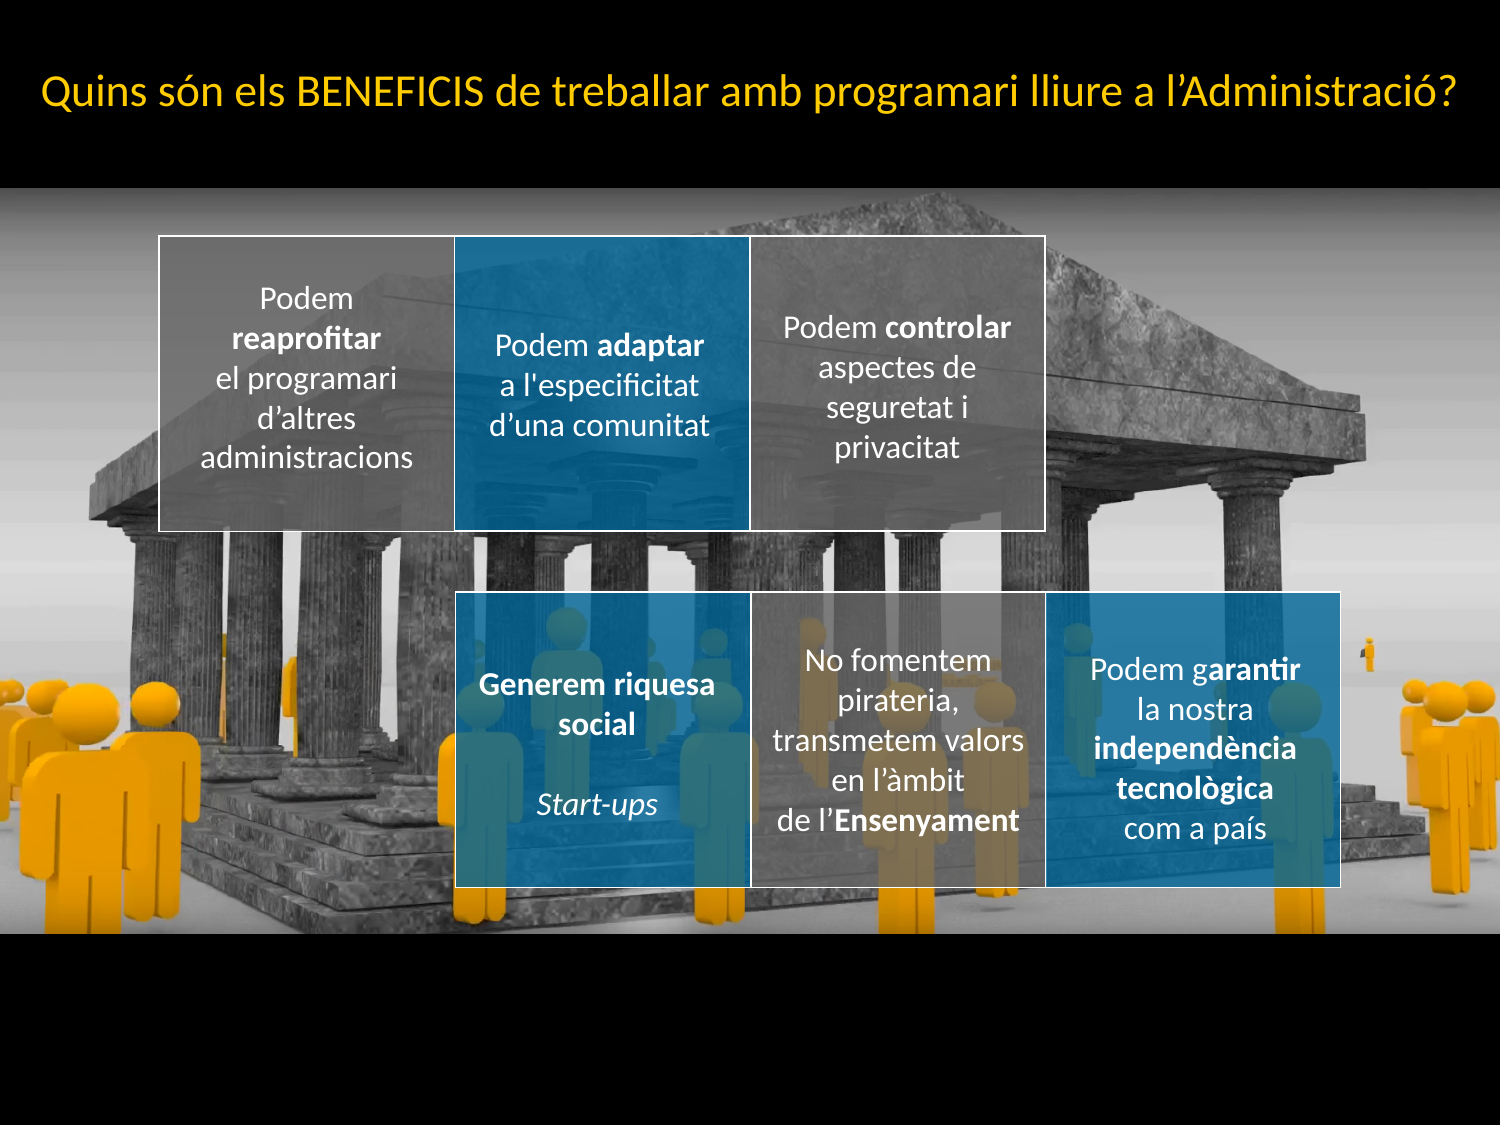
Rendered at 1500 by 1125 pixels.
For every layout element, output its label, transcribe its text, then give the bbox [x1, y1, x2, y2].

text_box [455, 592, 1341, 888]
text_box [159, 236, 1046, 532]
text_box Quins són els BENEFICIS de treballar amb programari lliure a l’Administració? [0, 64, 1500, 159]
text_box Podem garantir la nostra independència tecnològica com a país [1053, 638, 1338, 854]
text_box Generem riquesa social Start-ups [455, 654, 740, 830]
picture [0, 188, 1500, 934]
text_box Podem adaptar a l'especificitat d’una comunitat [458, 315, 742, 451]
text_box Podem controlar aspectes de seguretat i privacitat [761, 297, 1034, 474]
text_box No fomentem pirateria, transmetem valors en l’àmbit de l’Ensenyament [756, 630, 1041, 846]
text_box Podem reaprofitar el programari d’altres administracions [170, 268, 443, 484]
